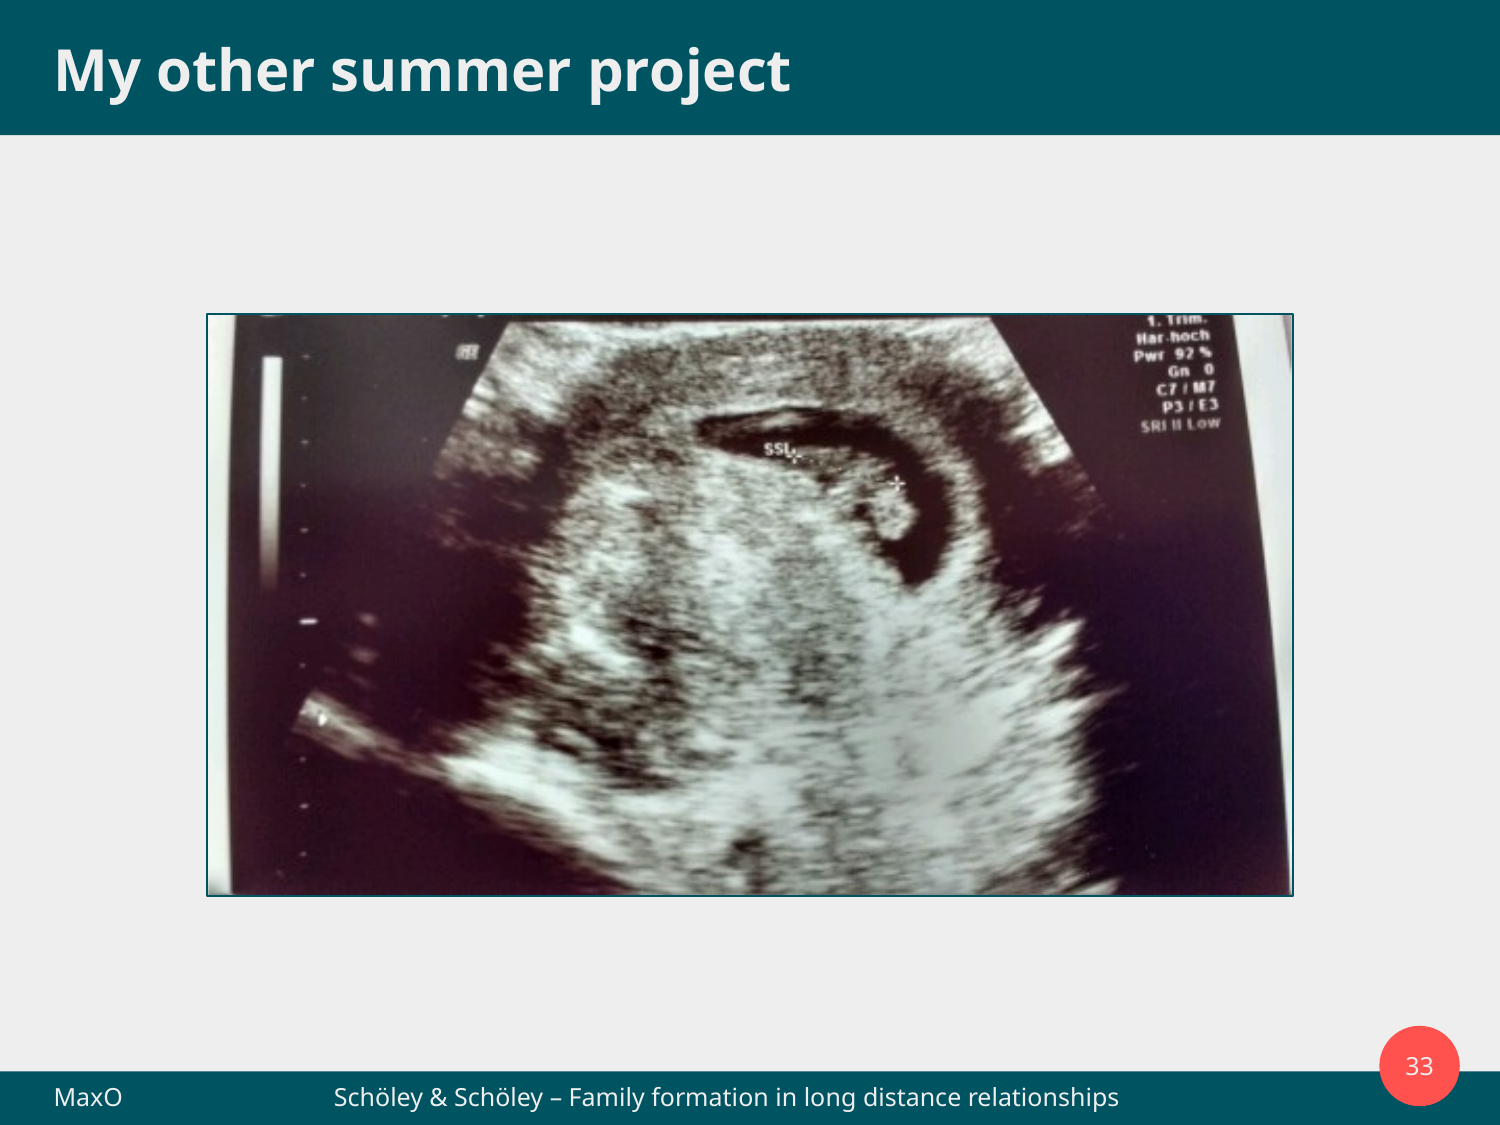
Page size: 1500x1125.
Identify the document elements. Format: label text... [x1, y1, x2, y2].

picture [208, 314, 1292, 896]
title My other summer project [53, 0, 1447, 141]
